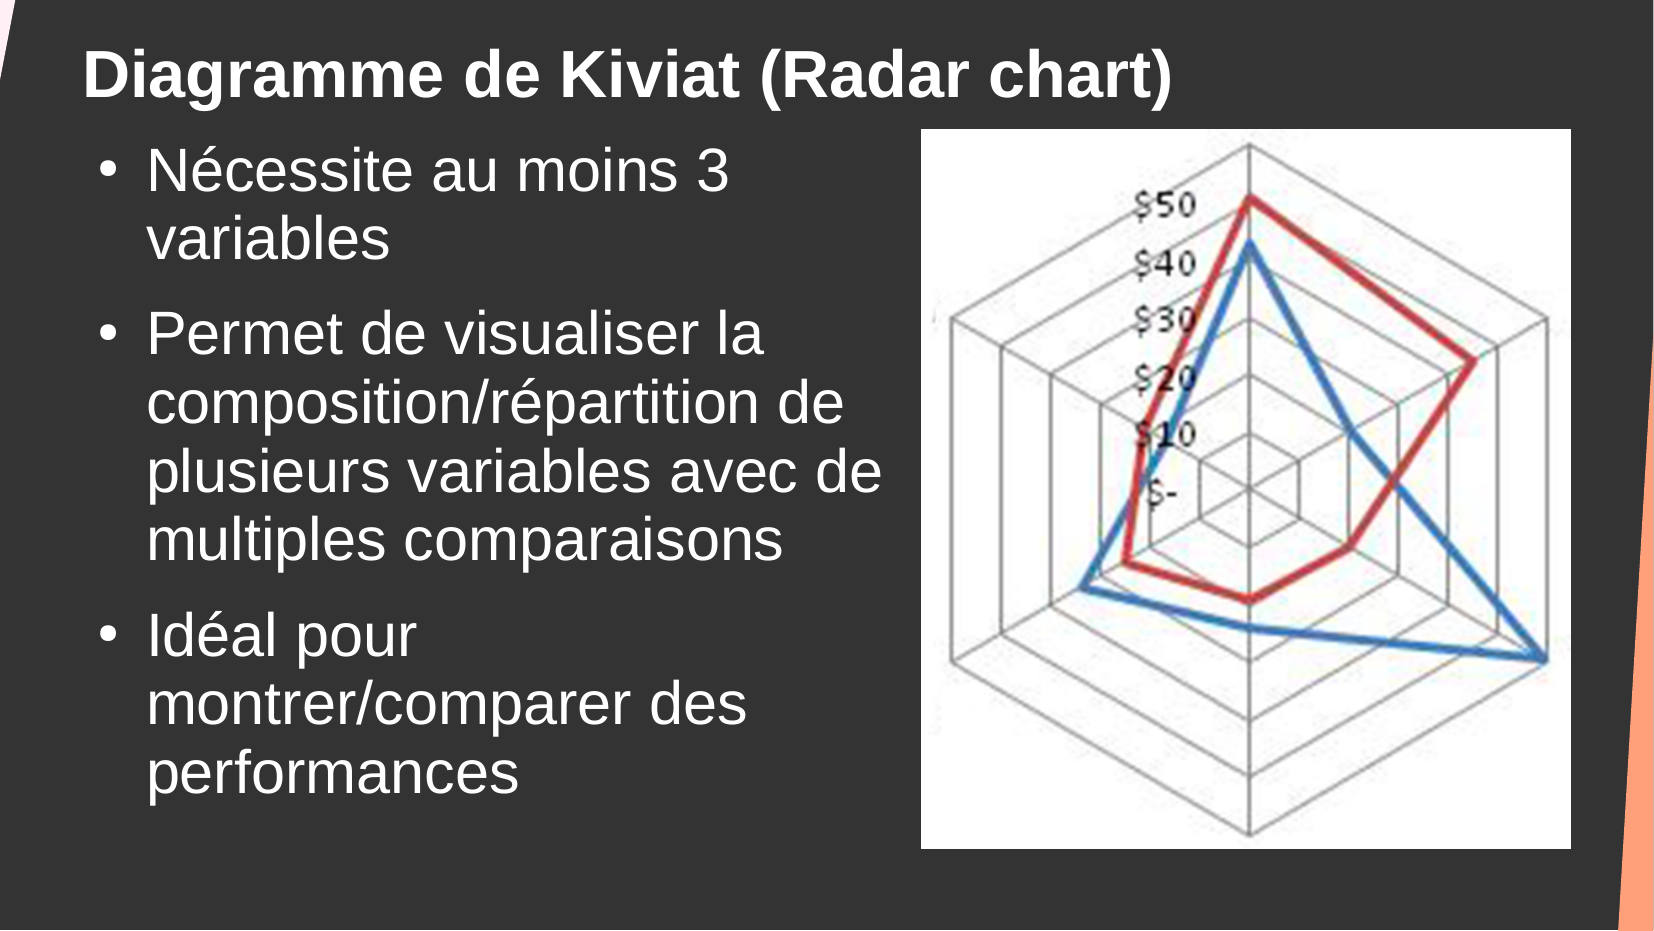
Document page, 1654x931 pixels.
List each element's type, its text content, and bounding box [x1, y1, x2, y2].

picture [921, 129, 1571, 849]
list Nécessite au moins 3 variables Permet de visualiser la composition/répartition de plusieurs variables avec de multiples comparaisons Idéal pour montrer/comparer des performances [80, 135, 886, 815]
text_box [1618, 321, 1654, 931]
title Diagramme de Kiviat (Radar chart) [82, 37, 1571, 115]
text_box [0, 0, 16, 80]
